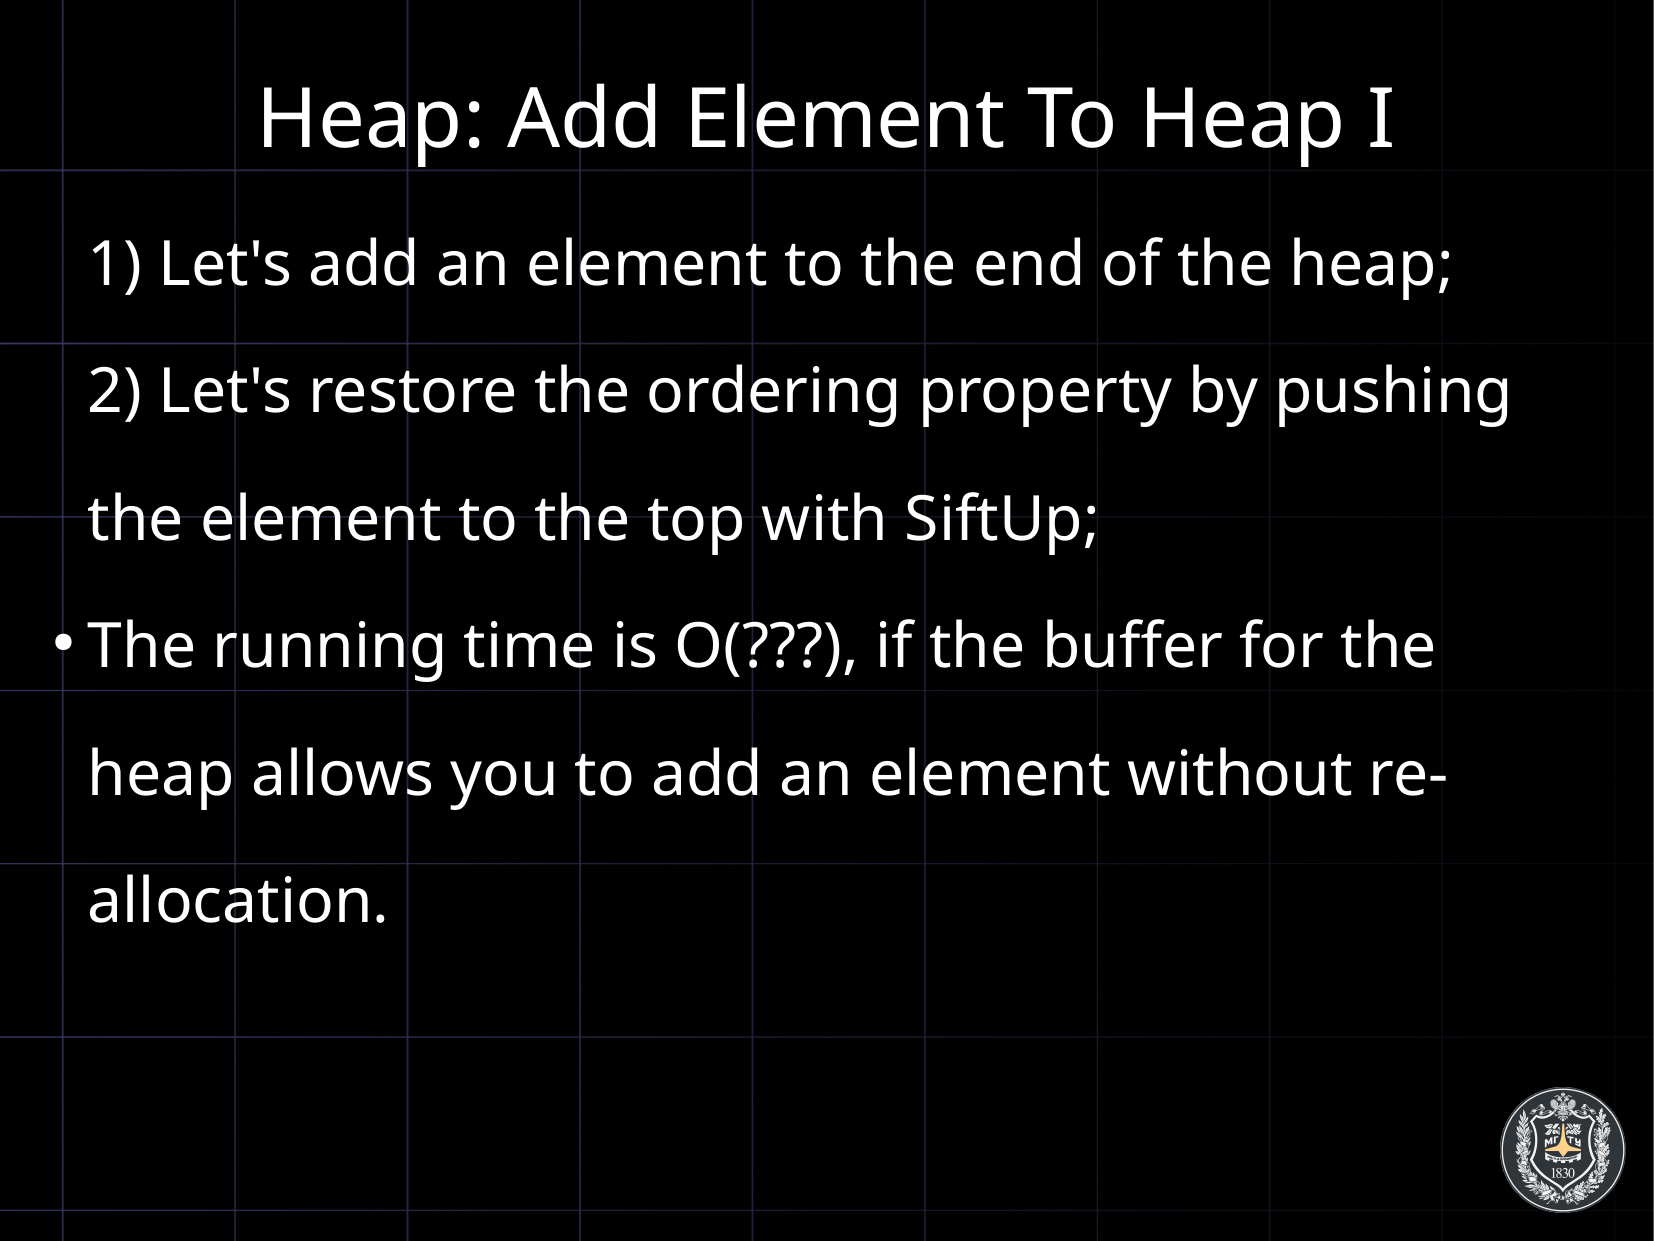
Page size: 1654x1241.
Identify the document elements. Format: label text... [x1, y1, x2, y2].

title Heap: Add Element To Heap I [82, 37, 1571, 168]
text_box 1) Let's add an element to the end of the heap; 2) Let's restore the ordering property by pushing the element to the top with SiftUp; The running time is O(???), if the buffer for the heap allows you to add an element without re-allocation. [37, 168, 1613, 839]
picture [0, 0, 1654, 1241]
